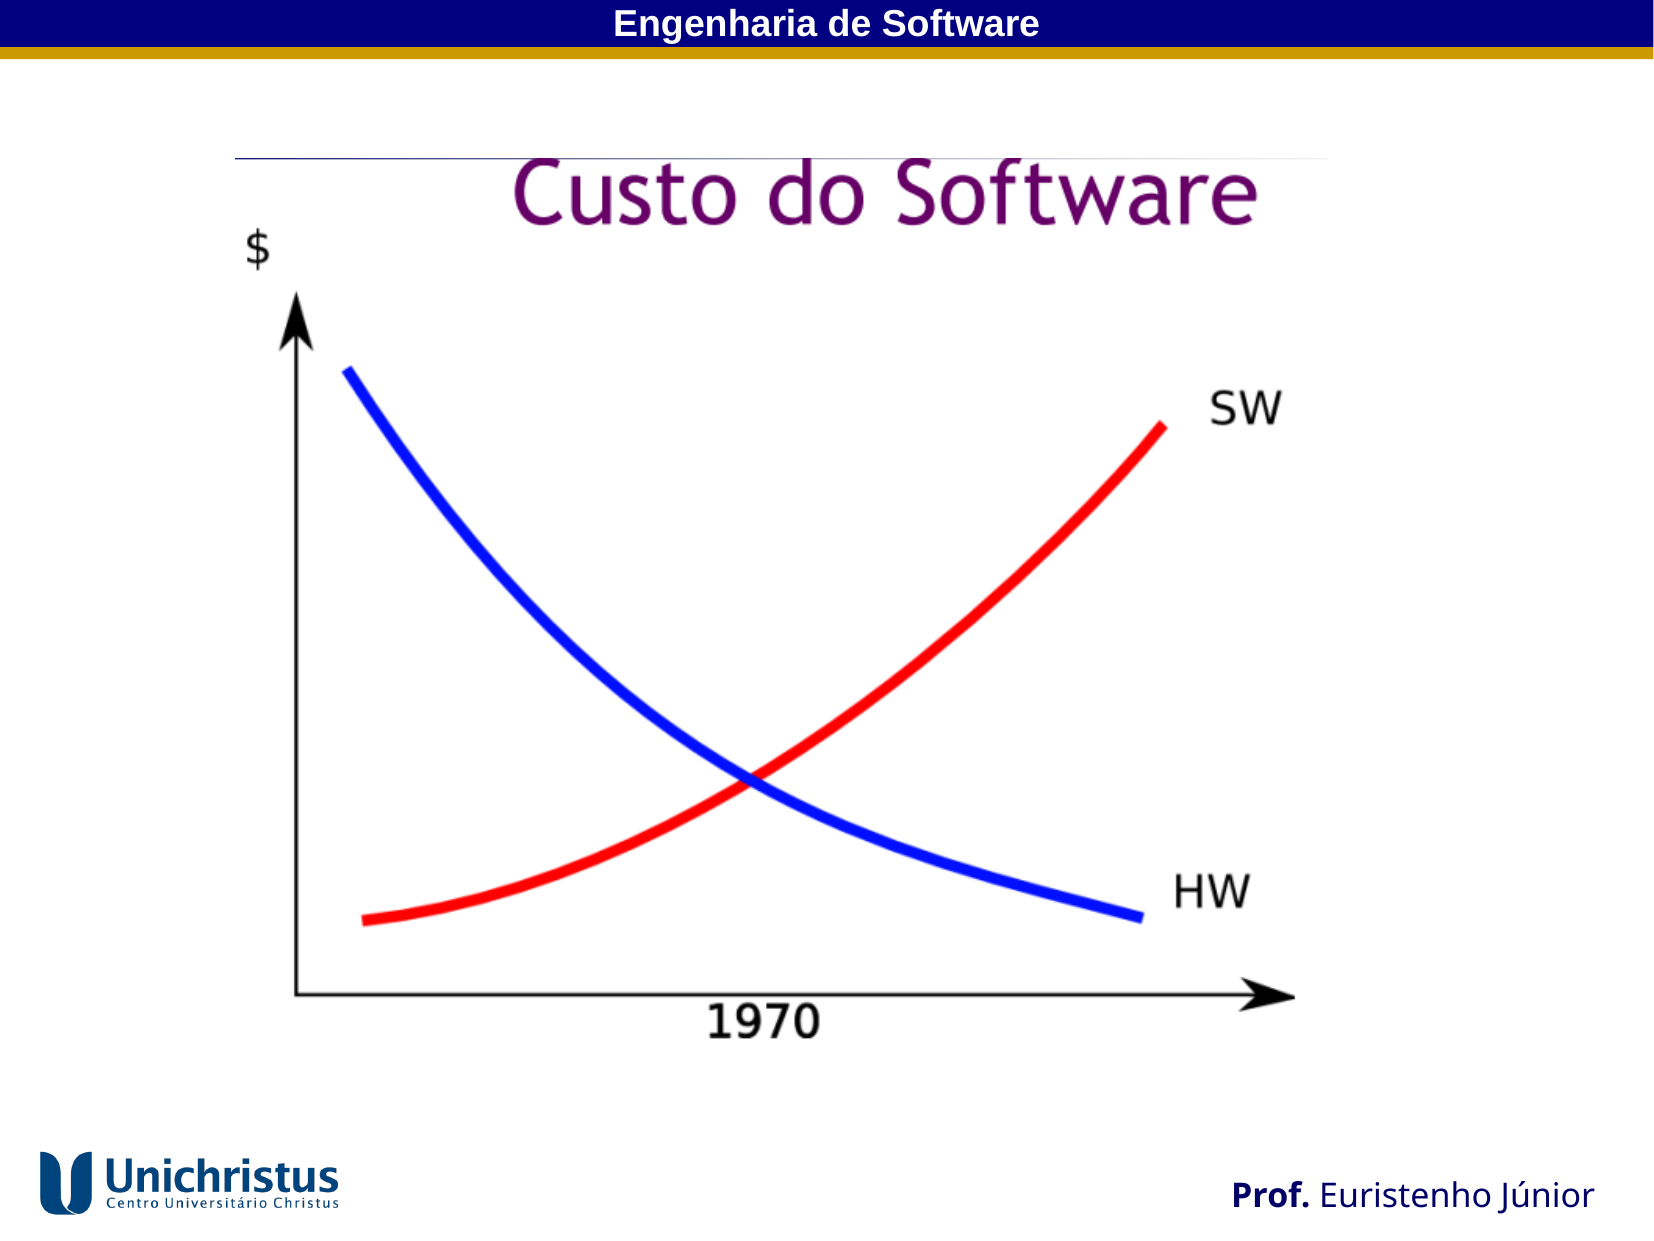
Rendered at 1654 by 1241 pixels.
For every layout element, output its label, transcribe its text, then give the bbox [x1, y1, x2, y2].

text_box Prof. Euristenho Júnior [1216, 1163, 1654, 1224]
picture [35, 1148, 343, 1217]
text_box [0, 47, 1654, 60]
picture [235, 158, 1328, 1048]
text_box Engenharia de Software [0, 0, 1654, 47]
